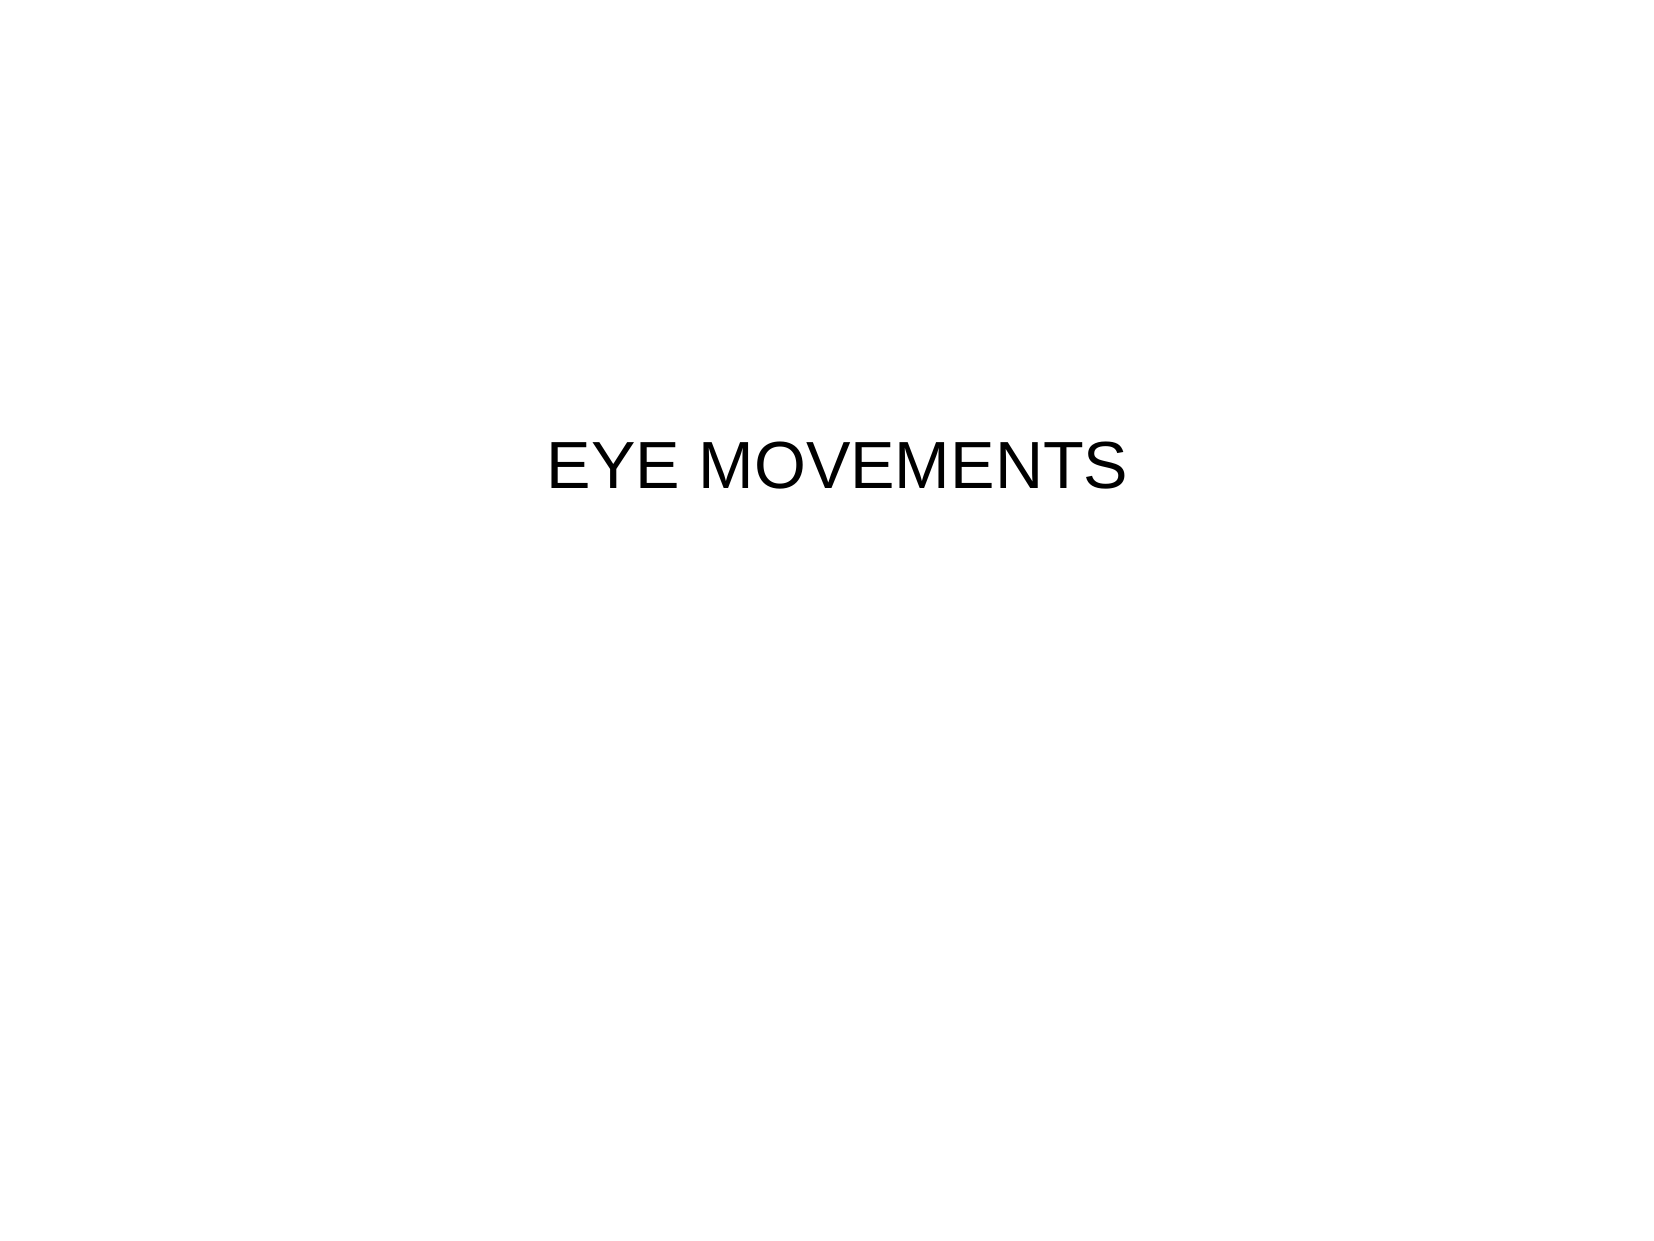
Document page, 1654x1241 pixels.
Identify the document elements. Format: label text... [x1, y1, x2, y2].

subtitle EYE MOVEMENTS [22, 19, 1654, 1166]
